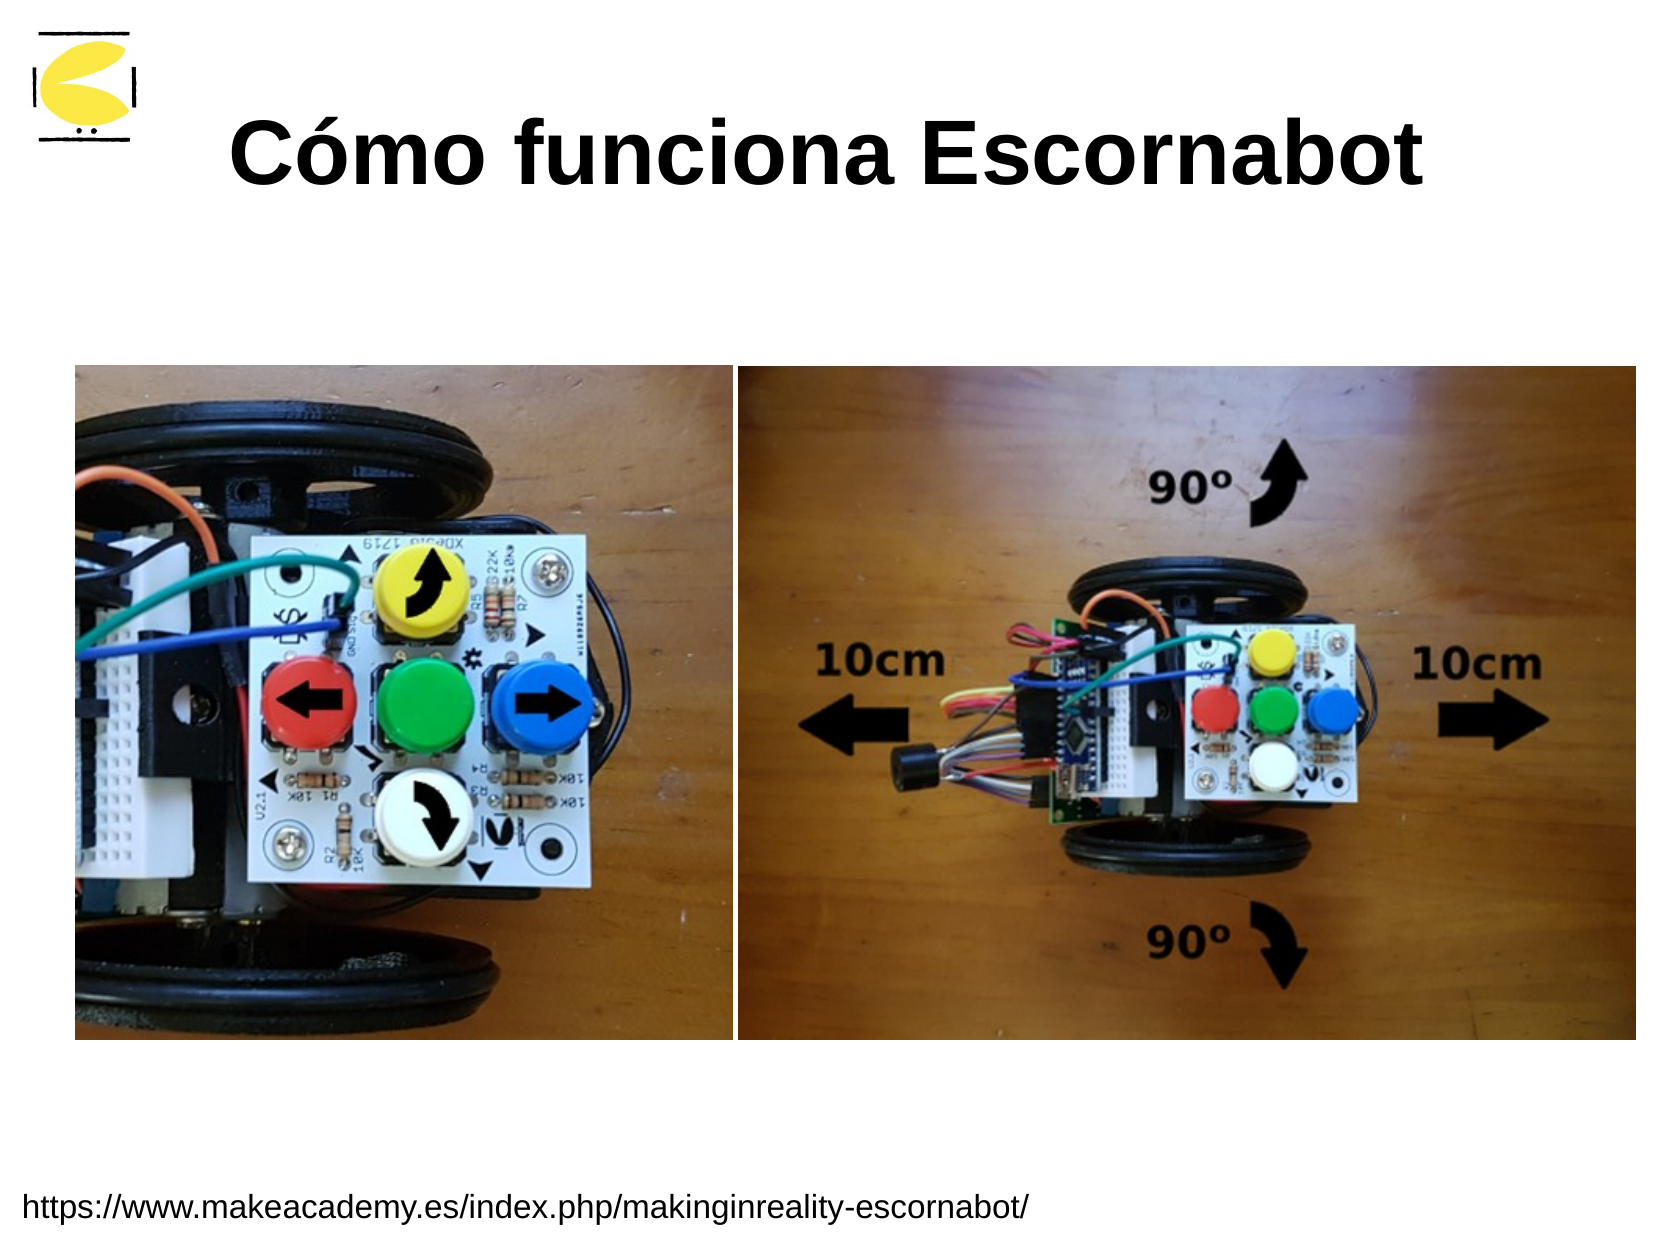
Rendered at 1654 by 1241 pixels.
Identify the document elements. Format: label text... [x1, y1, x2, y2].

text_box https://www.makeacademy.es/index.php/makinginreality-escornabot/ [7, 1181, 1170, 1238]
picture [738, 366, 1636, 1040]
title Cómo funciona Escornabot [82, 49, 1571, 257]
picture [75, 365, 733, 1040]
picture [19, 20, 148, 150]
